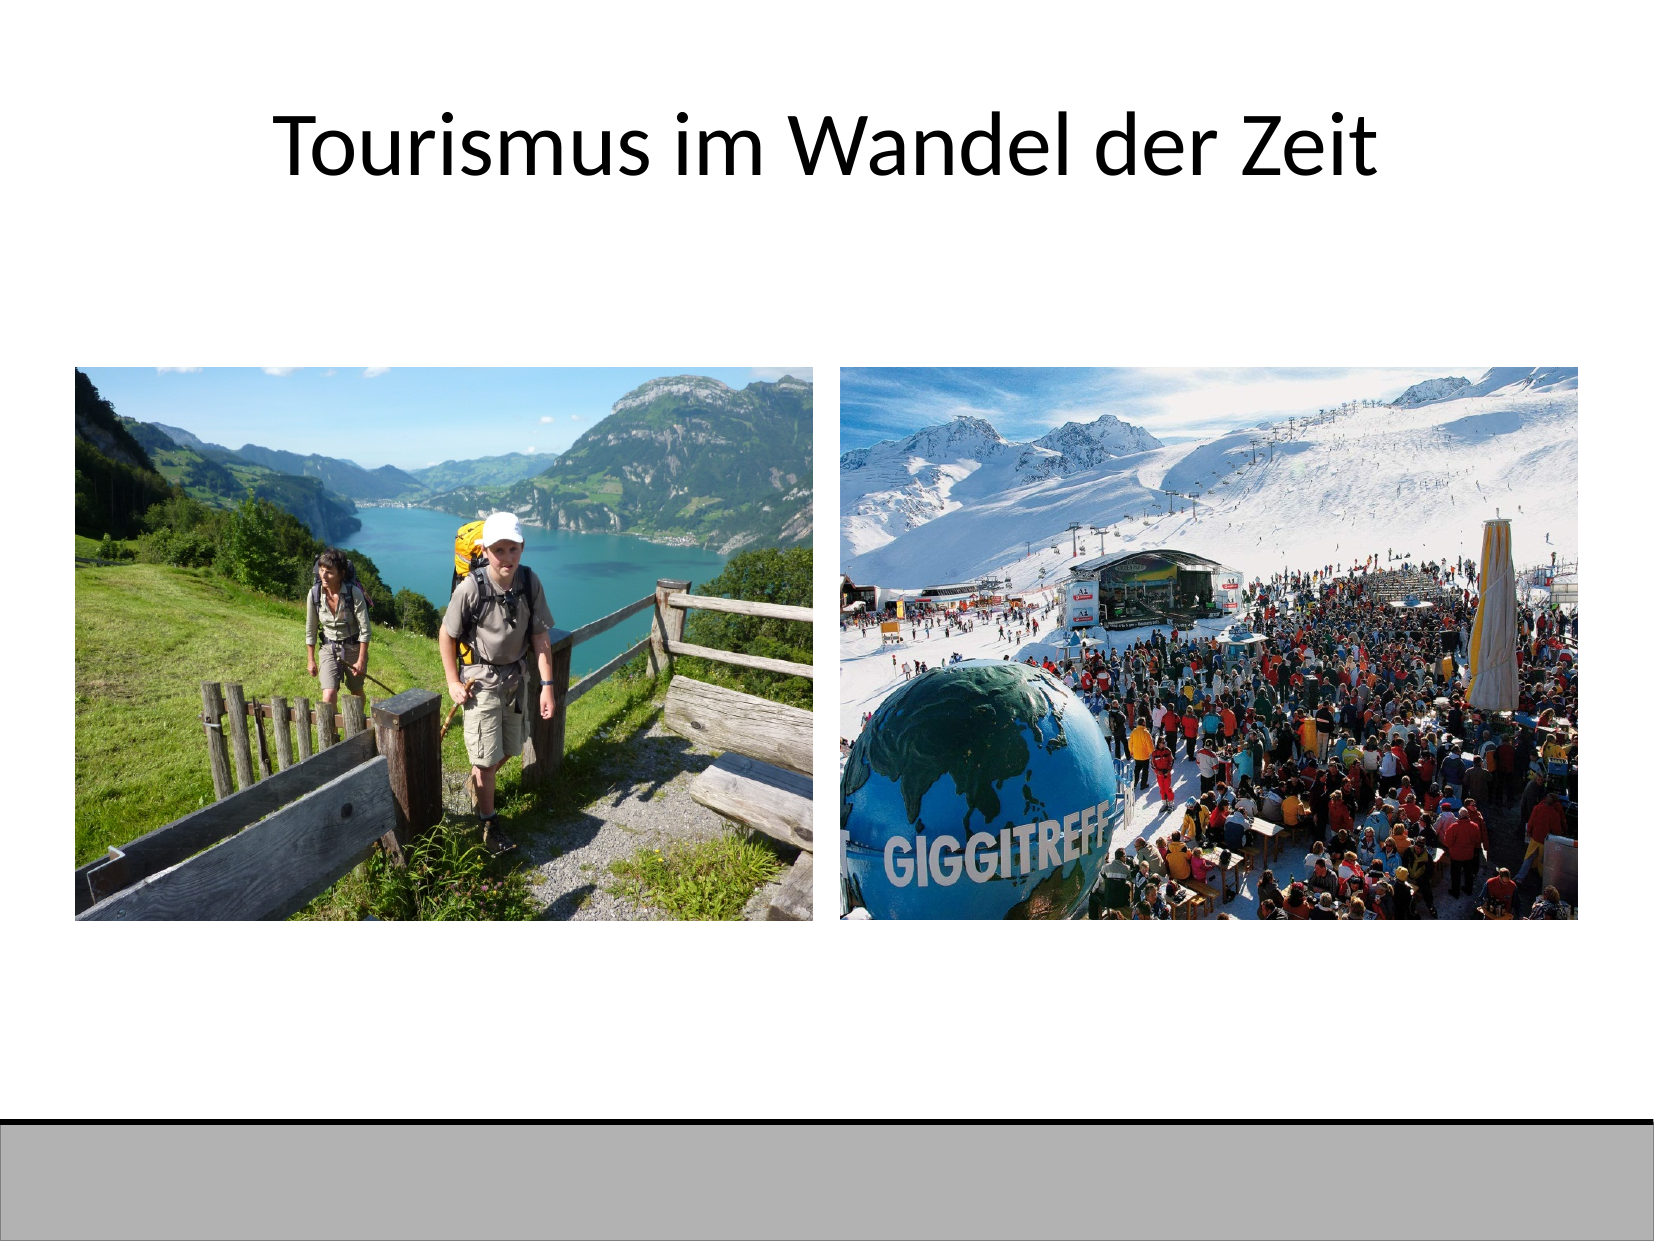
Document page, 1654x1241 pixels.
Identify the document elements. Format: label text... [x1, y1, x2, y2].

picture [75, 367, 813, 921]
title Tourismus im Wandel der Zeit [82, 49, 1571, 257]
picture [840, 367, 1578, 920]
text_box [0, 1125, 1654, 1241]
